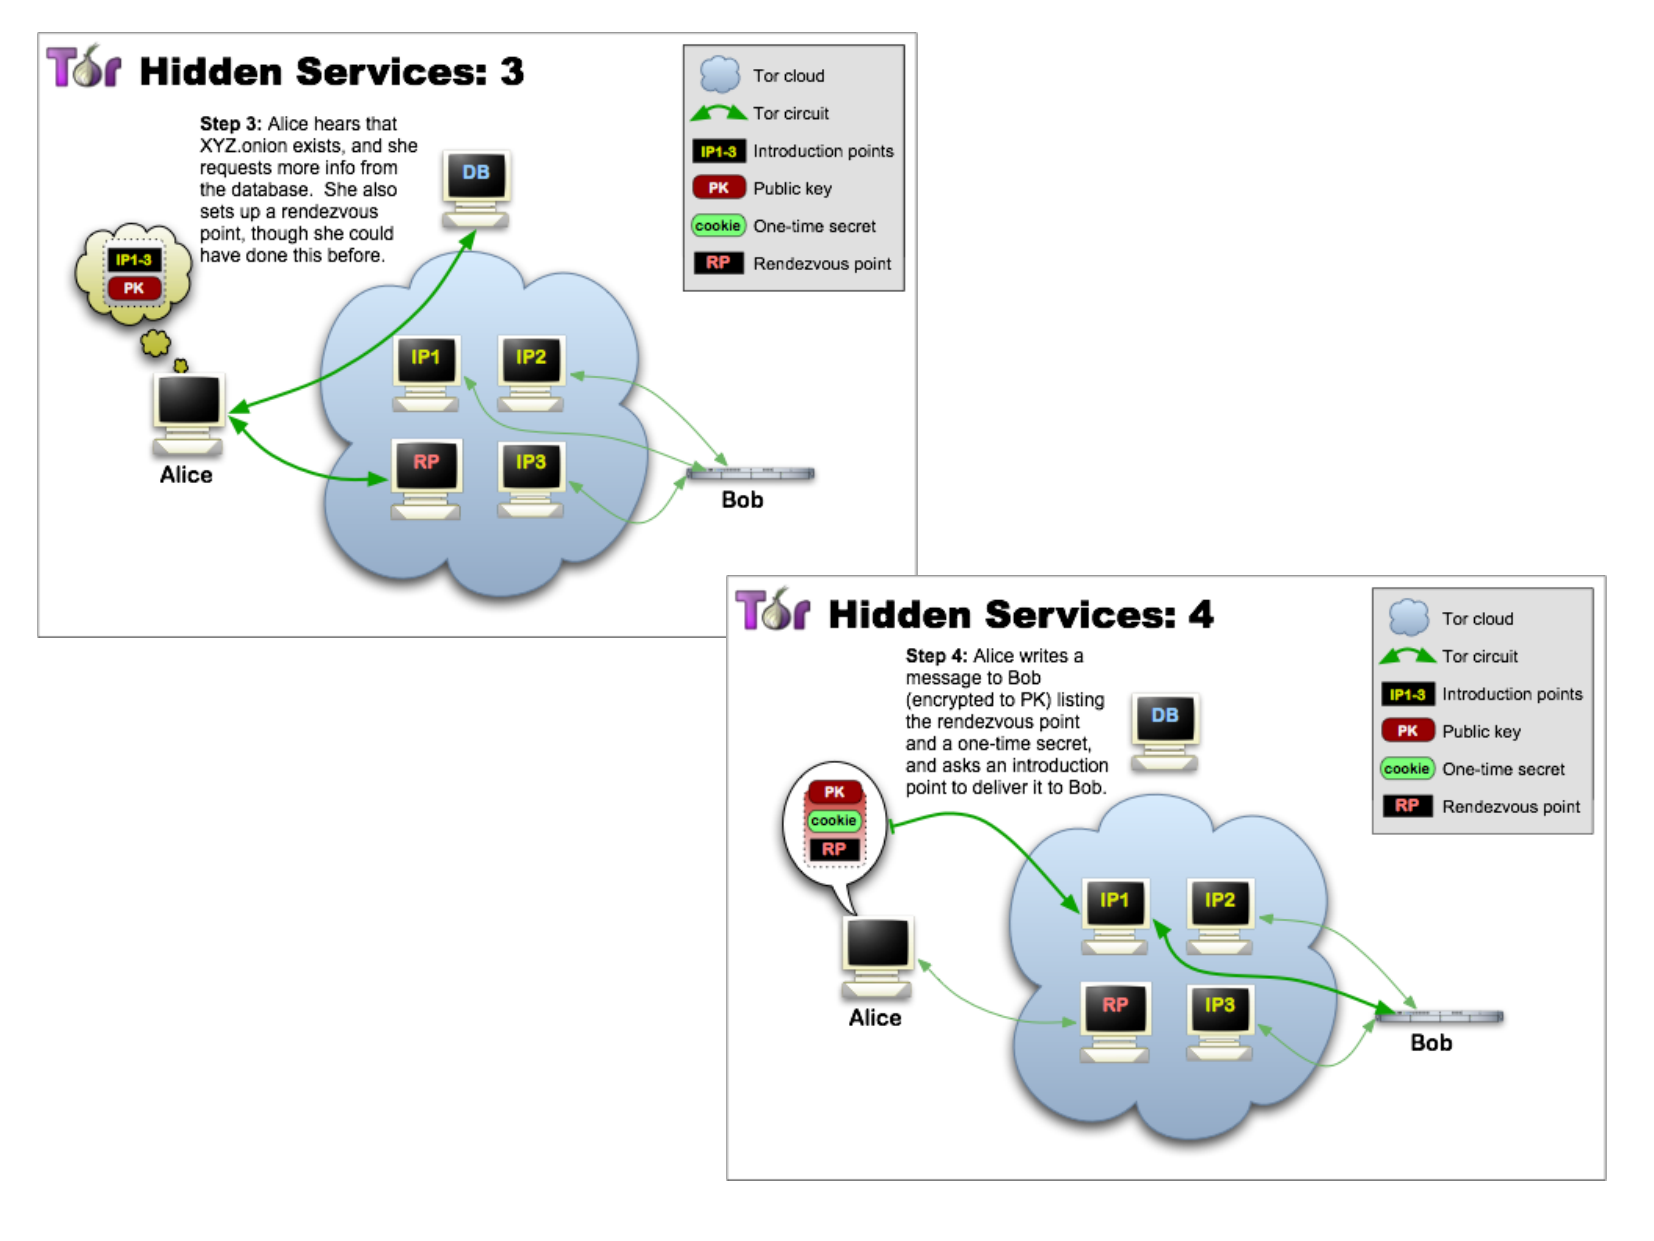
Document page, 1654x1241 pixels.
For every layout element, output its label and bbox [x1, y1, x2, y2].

picture [37, 32, 1607, 1181]
